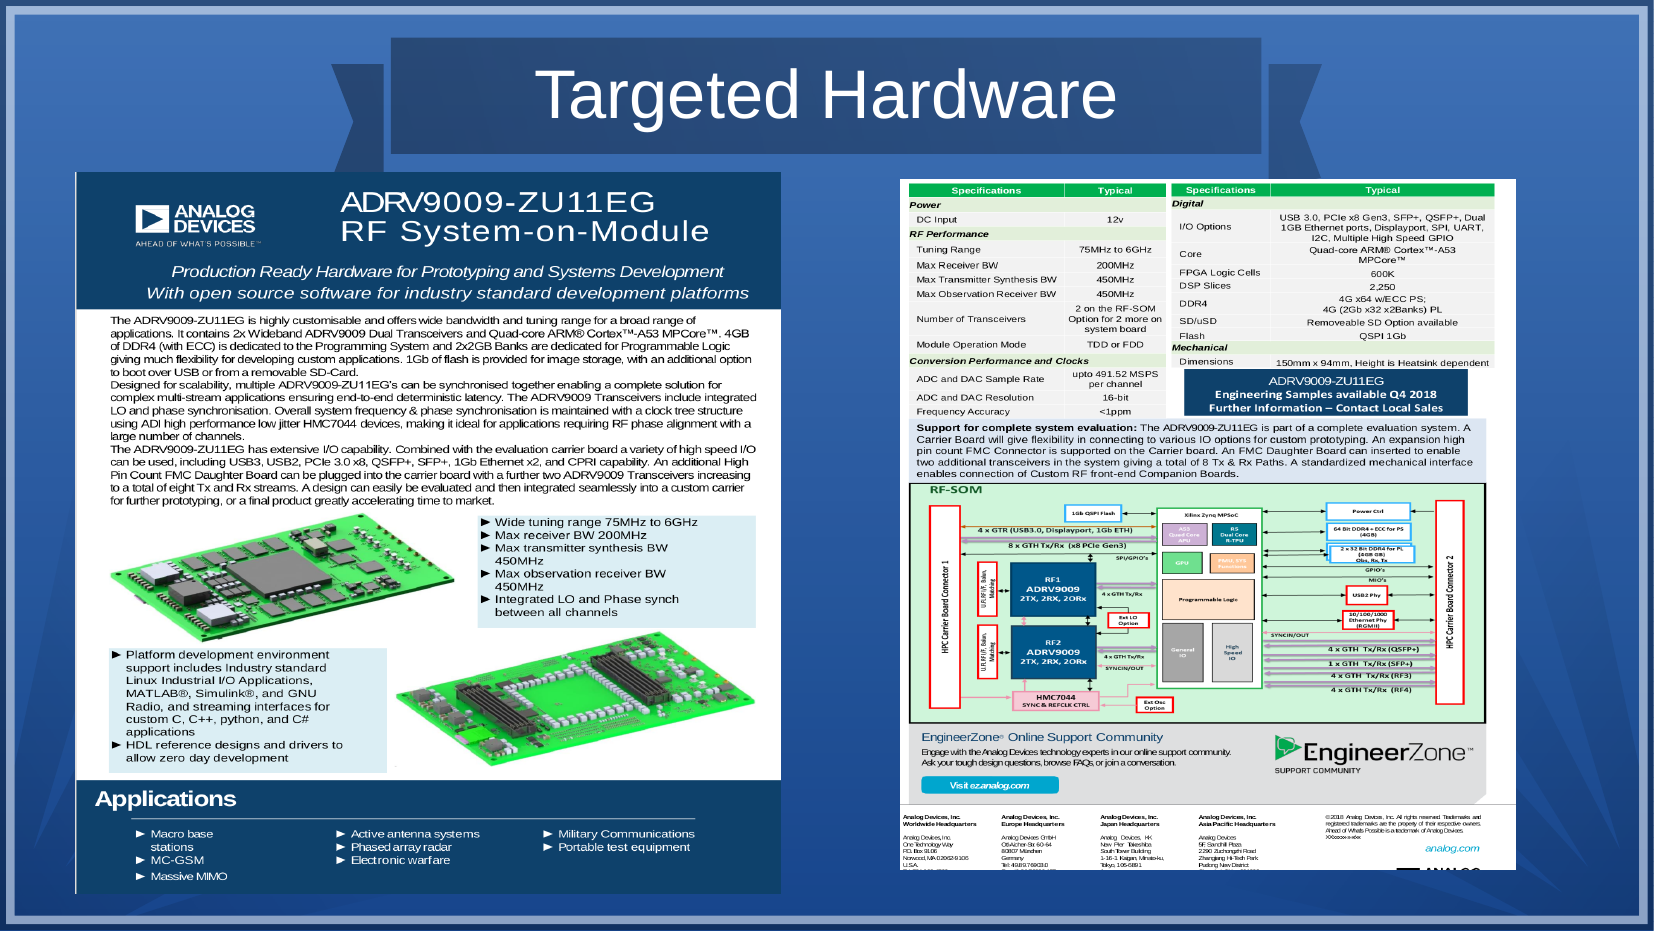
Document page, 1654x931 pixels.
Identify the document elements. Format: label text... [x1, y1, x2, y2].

picture [900, 179, 1516, 871]
picture [75, 172, 781, 894]
title Targeted Hardware [389, 35, 1264, 154]
